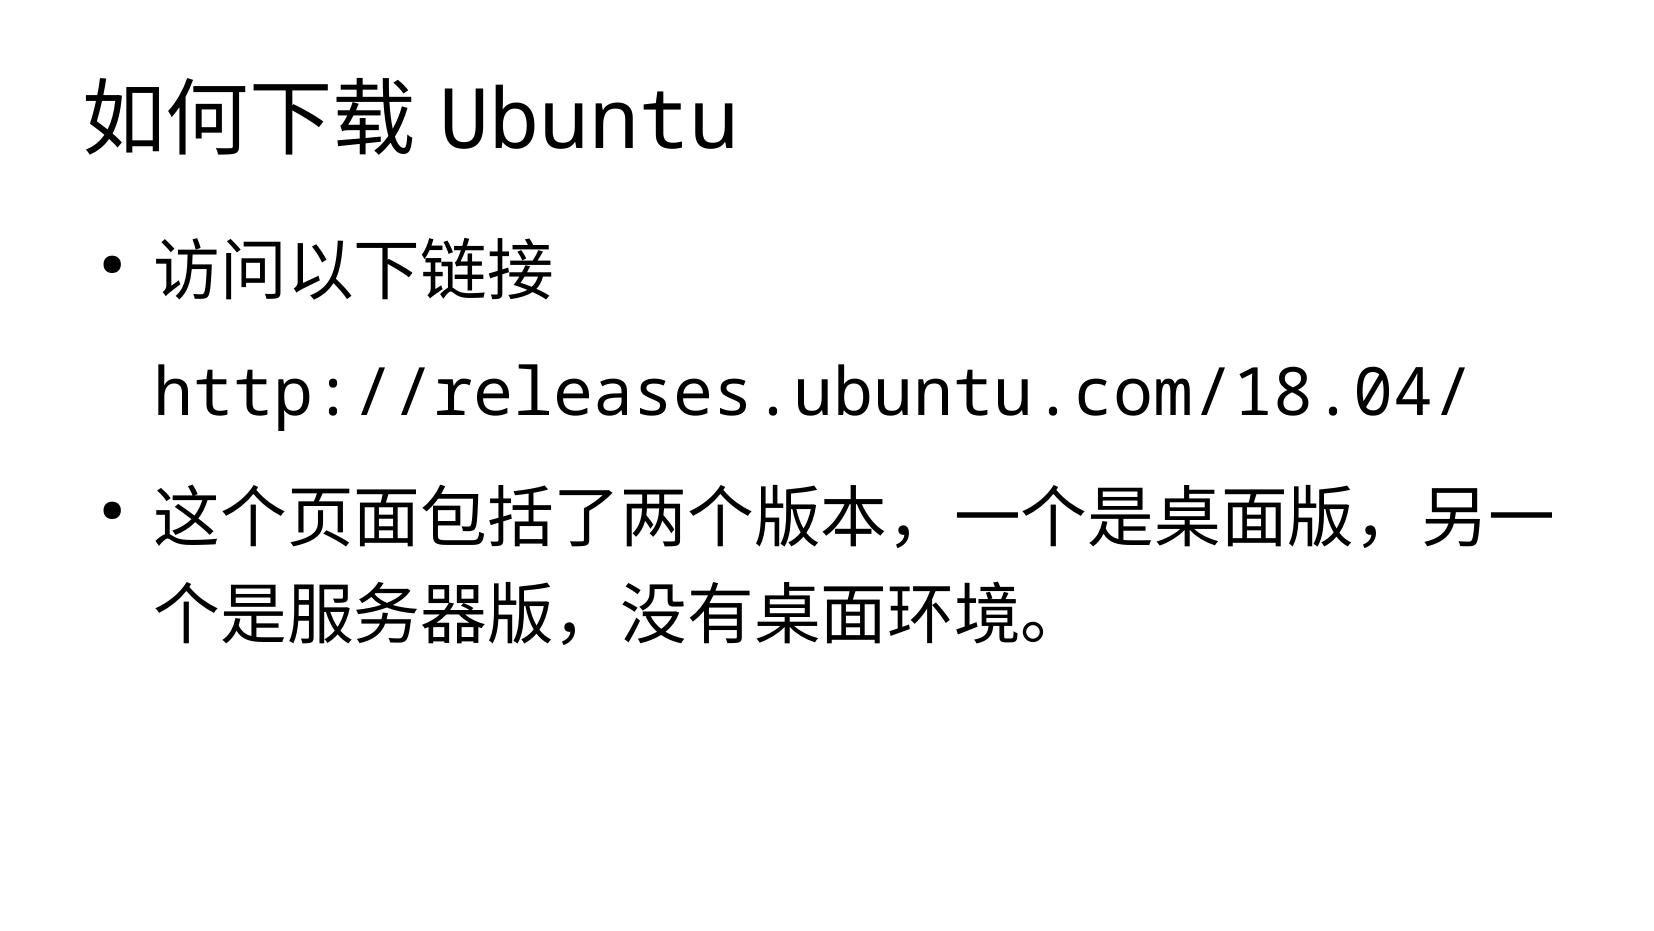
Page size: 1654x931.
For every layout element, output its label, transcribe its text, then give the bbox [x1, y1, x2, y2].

title 如何下载Ubuntu [82, 37, 1571, 189]
list 访问以下链接 http://releases.ubuntu.com/18.04/ 这个页面包括了两个版本，一个是桌面版，另一个是服务器版，没有桌面环境。 [82, 217, 1571, 758]
